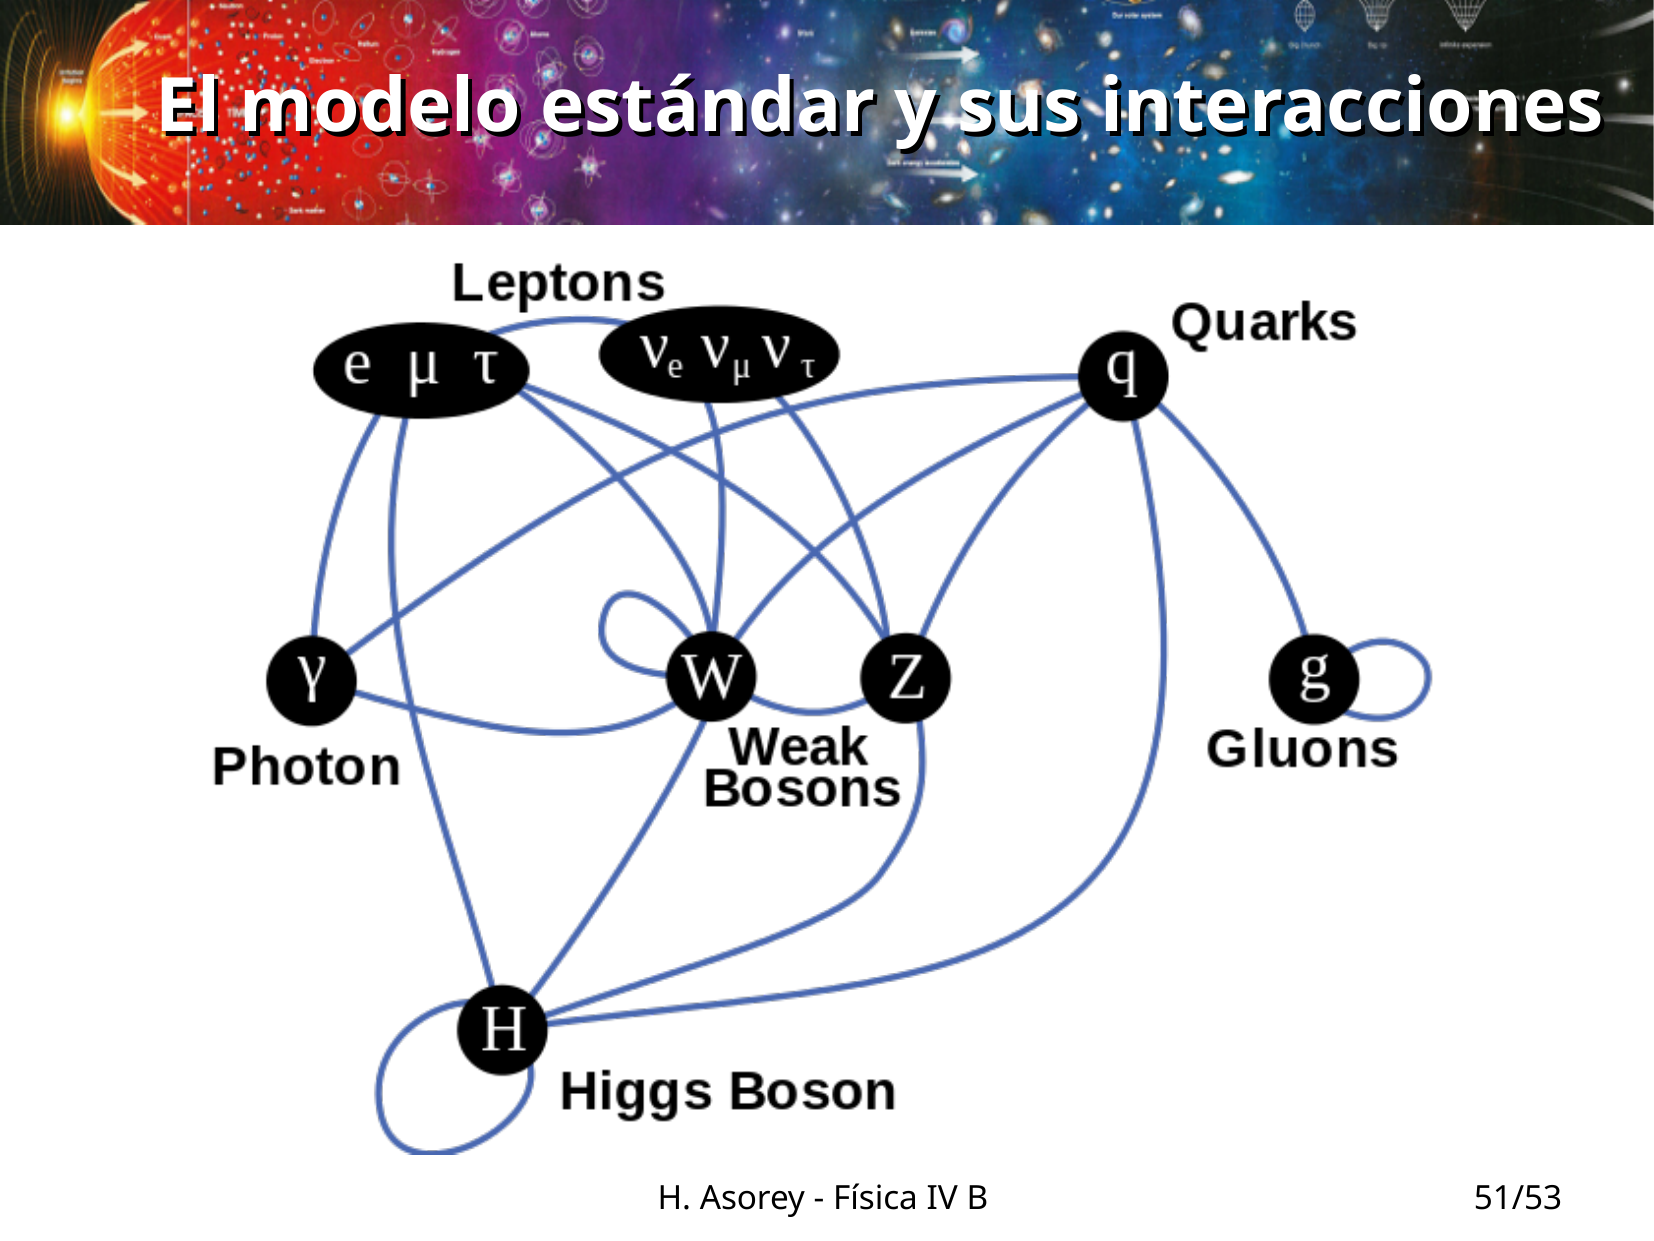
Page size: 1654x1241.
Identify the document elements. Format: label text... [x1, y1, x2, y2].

picture [196, 254, 1454, 1156]
title El modelo estándar y sus interacciones [45, 15, 1606, 191]
picture [0, 0, 1654, 225]
